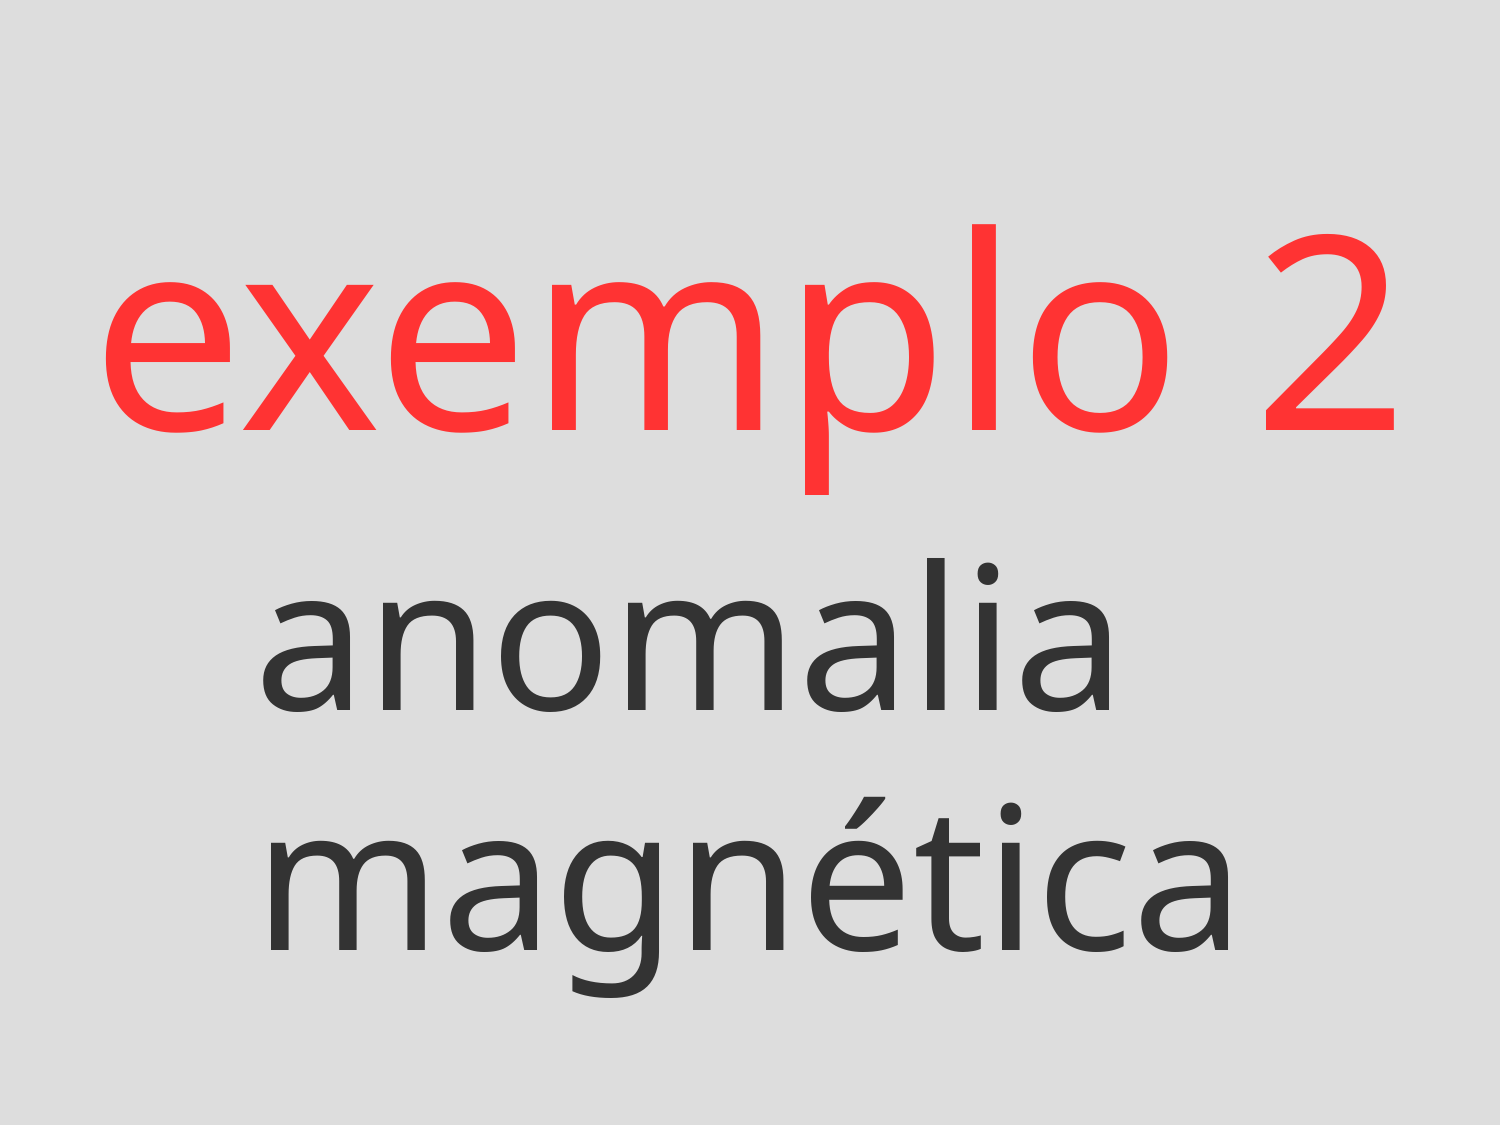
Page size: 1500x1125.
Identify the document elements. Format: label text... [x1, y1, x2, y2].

title anomalia magnética [75, 493, 1425, 1008]
title exemplo 2 [75, 146, 1425, 405]
